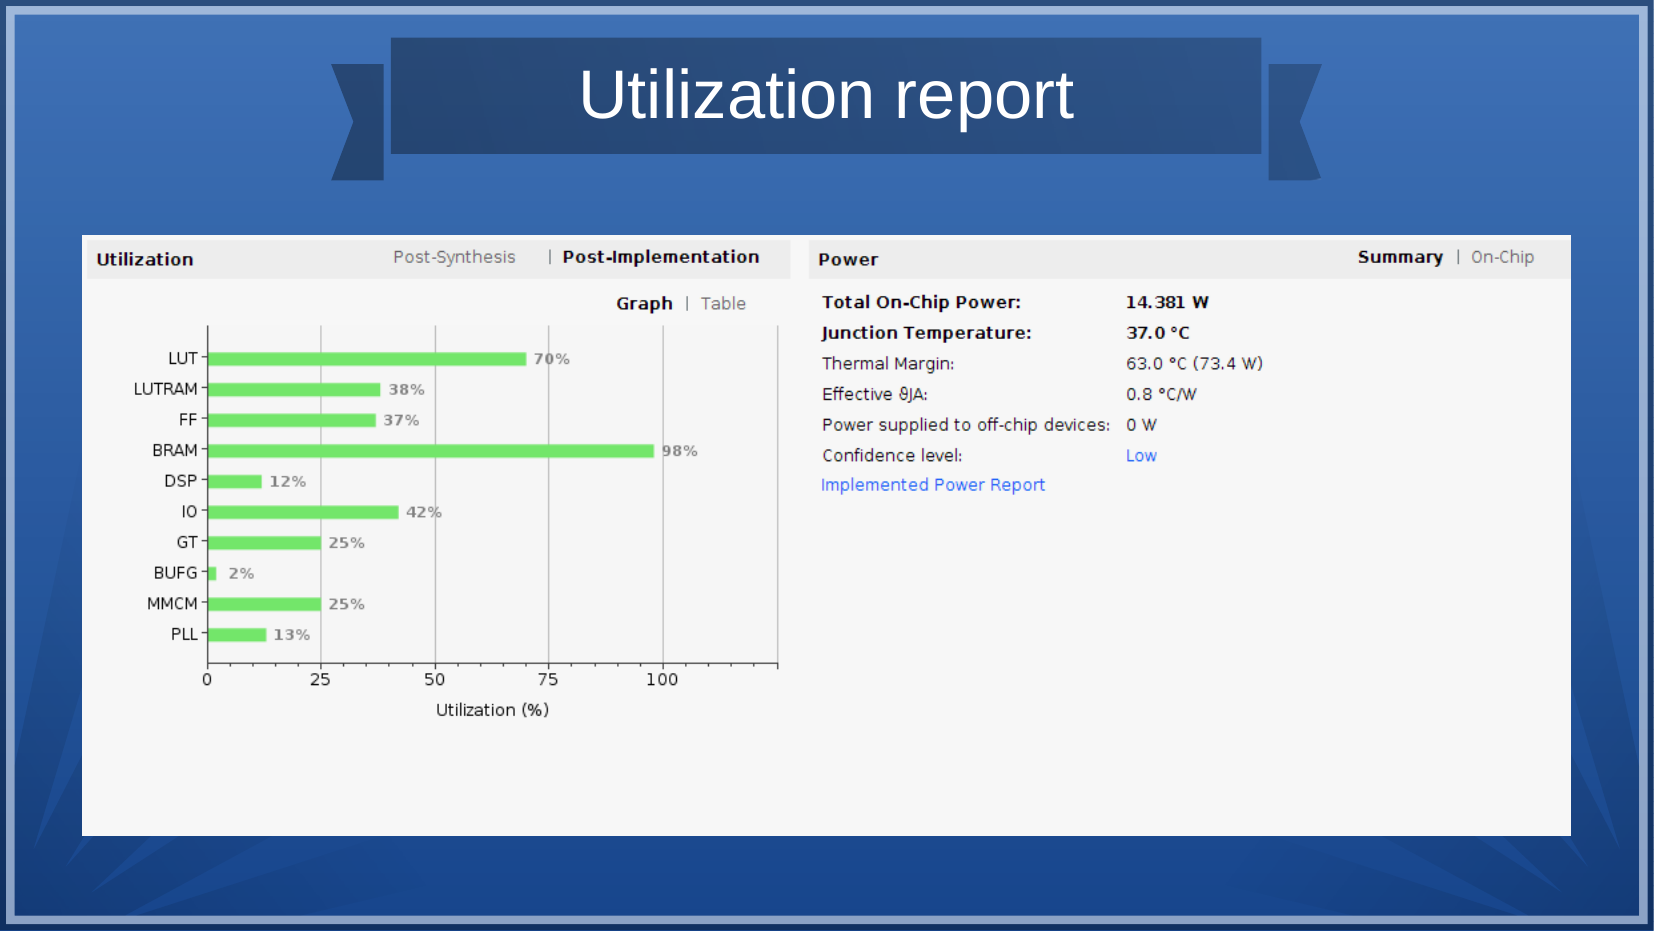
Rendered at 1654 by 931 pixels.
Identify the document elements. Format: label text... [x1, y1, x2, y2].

picture [82, 235, 1571, 836]
title Utilization report [389, 35, 1264, 154]
